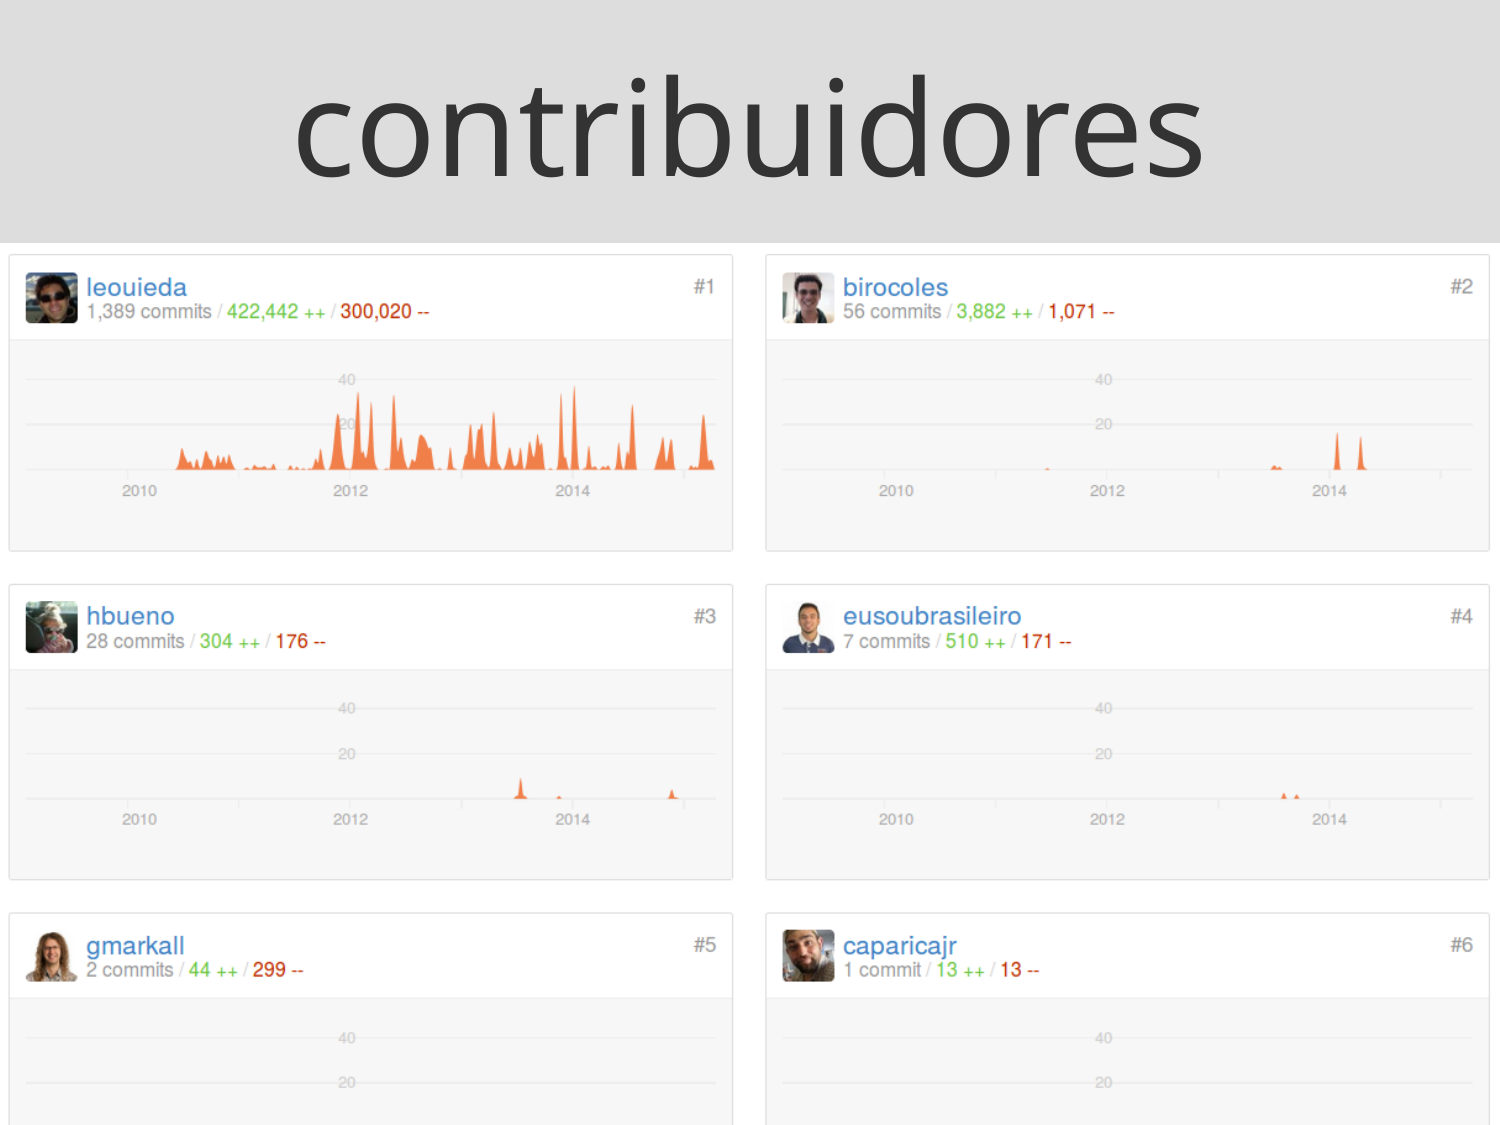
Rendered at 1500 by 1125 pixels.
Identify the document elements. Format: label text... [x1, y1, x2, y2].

picture [0, 243, 1500, 1125]
title contribuidores [75, 26, 1425, 222]
